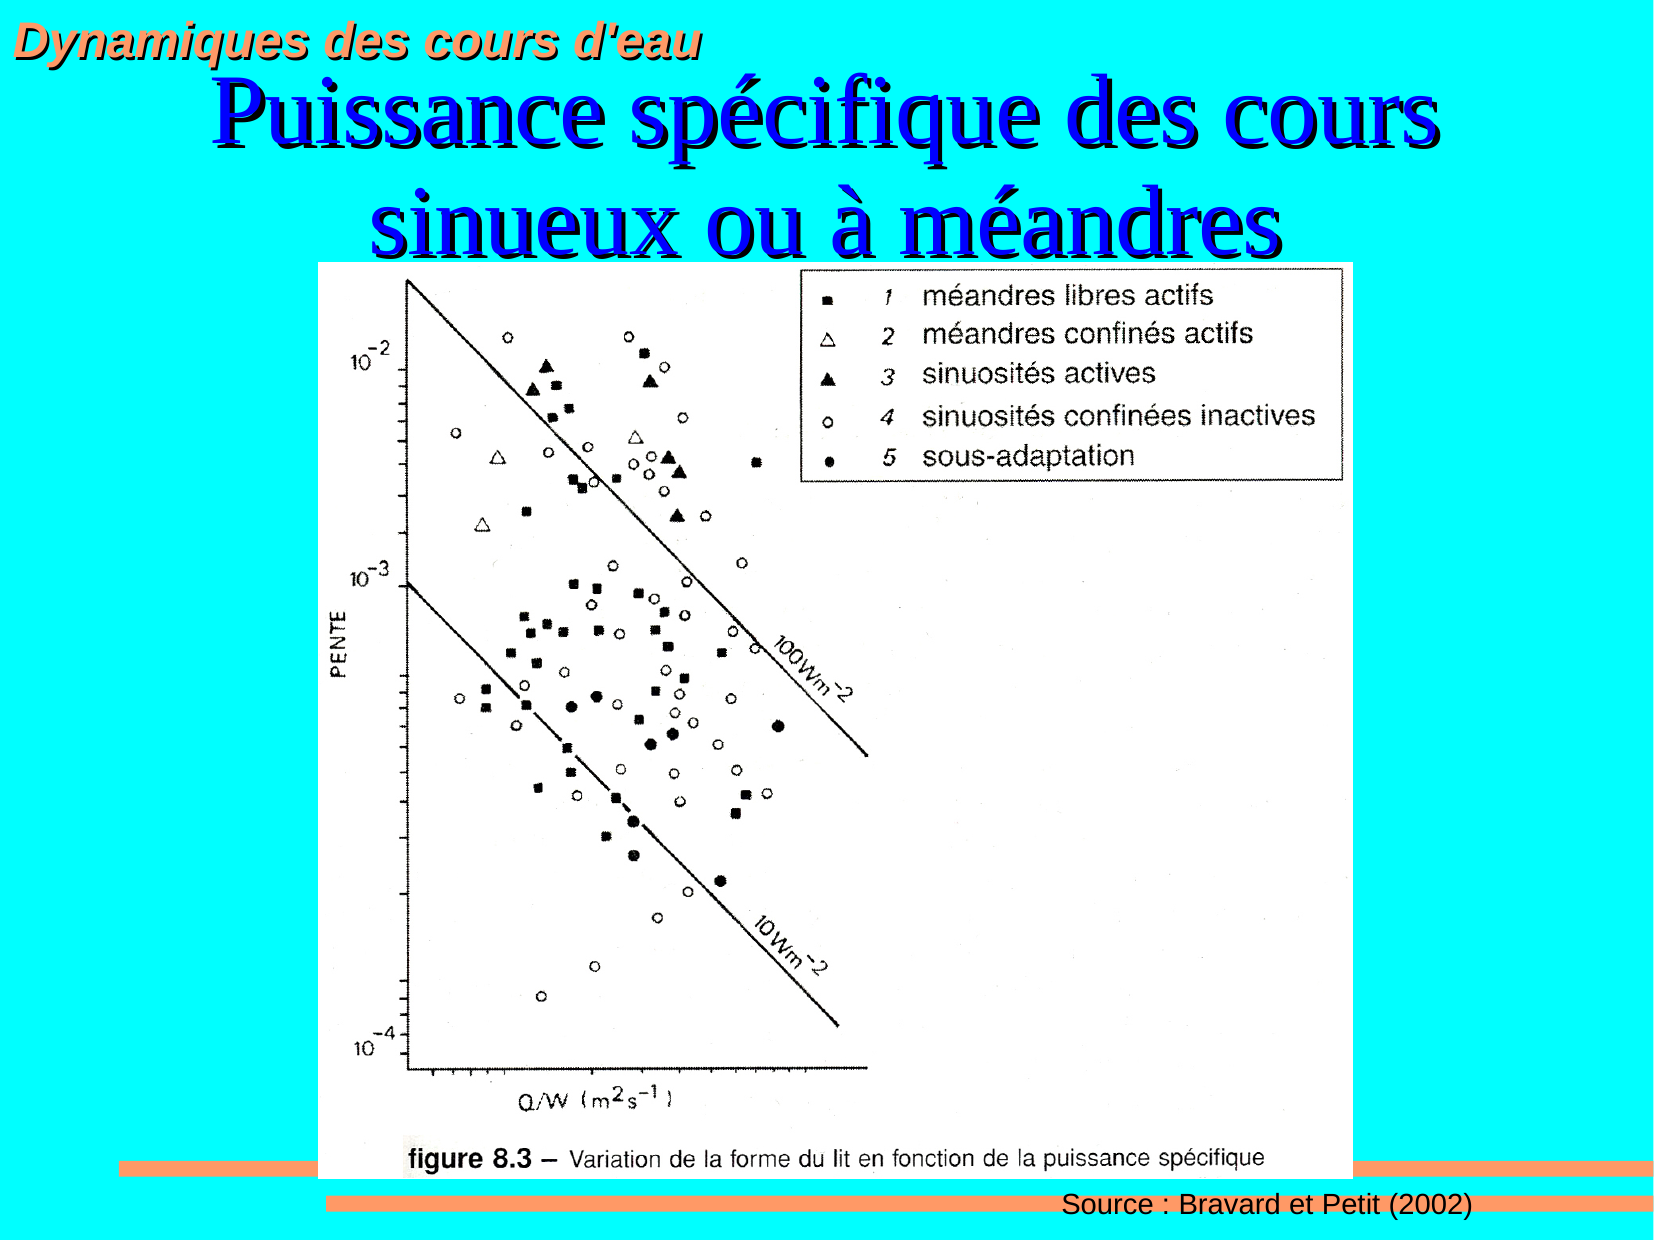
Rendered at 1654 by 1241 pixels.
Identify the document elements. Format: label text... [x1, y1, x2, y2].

text_box Source : Bravard et Petit (2002) [1046, 1180, 1489, 1229]
title Dynamiques des cours d'eau [5, 4, 709, 77]
text_box Puissance spécifique des cours sinueux ou à méandres [194, 47, 1465, 284]
picture [318, 262, 1353, 1179]
